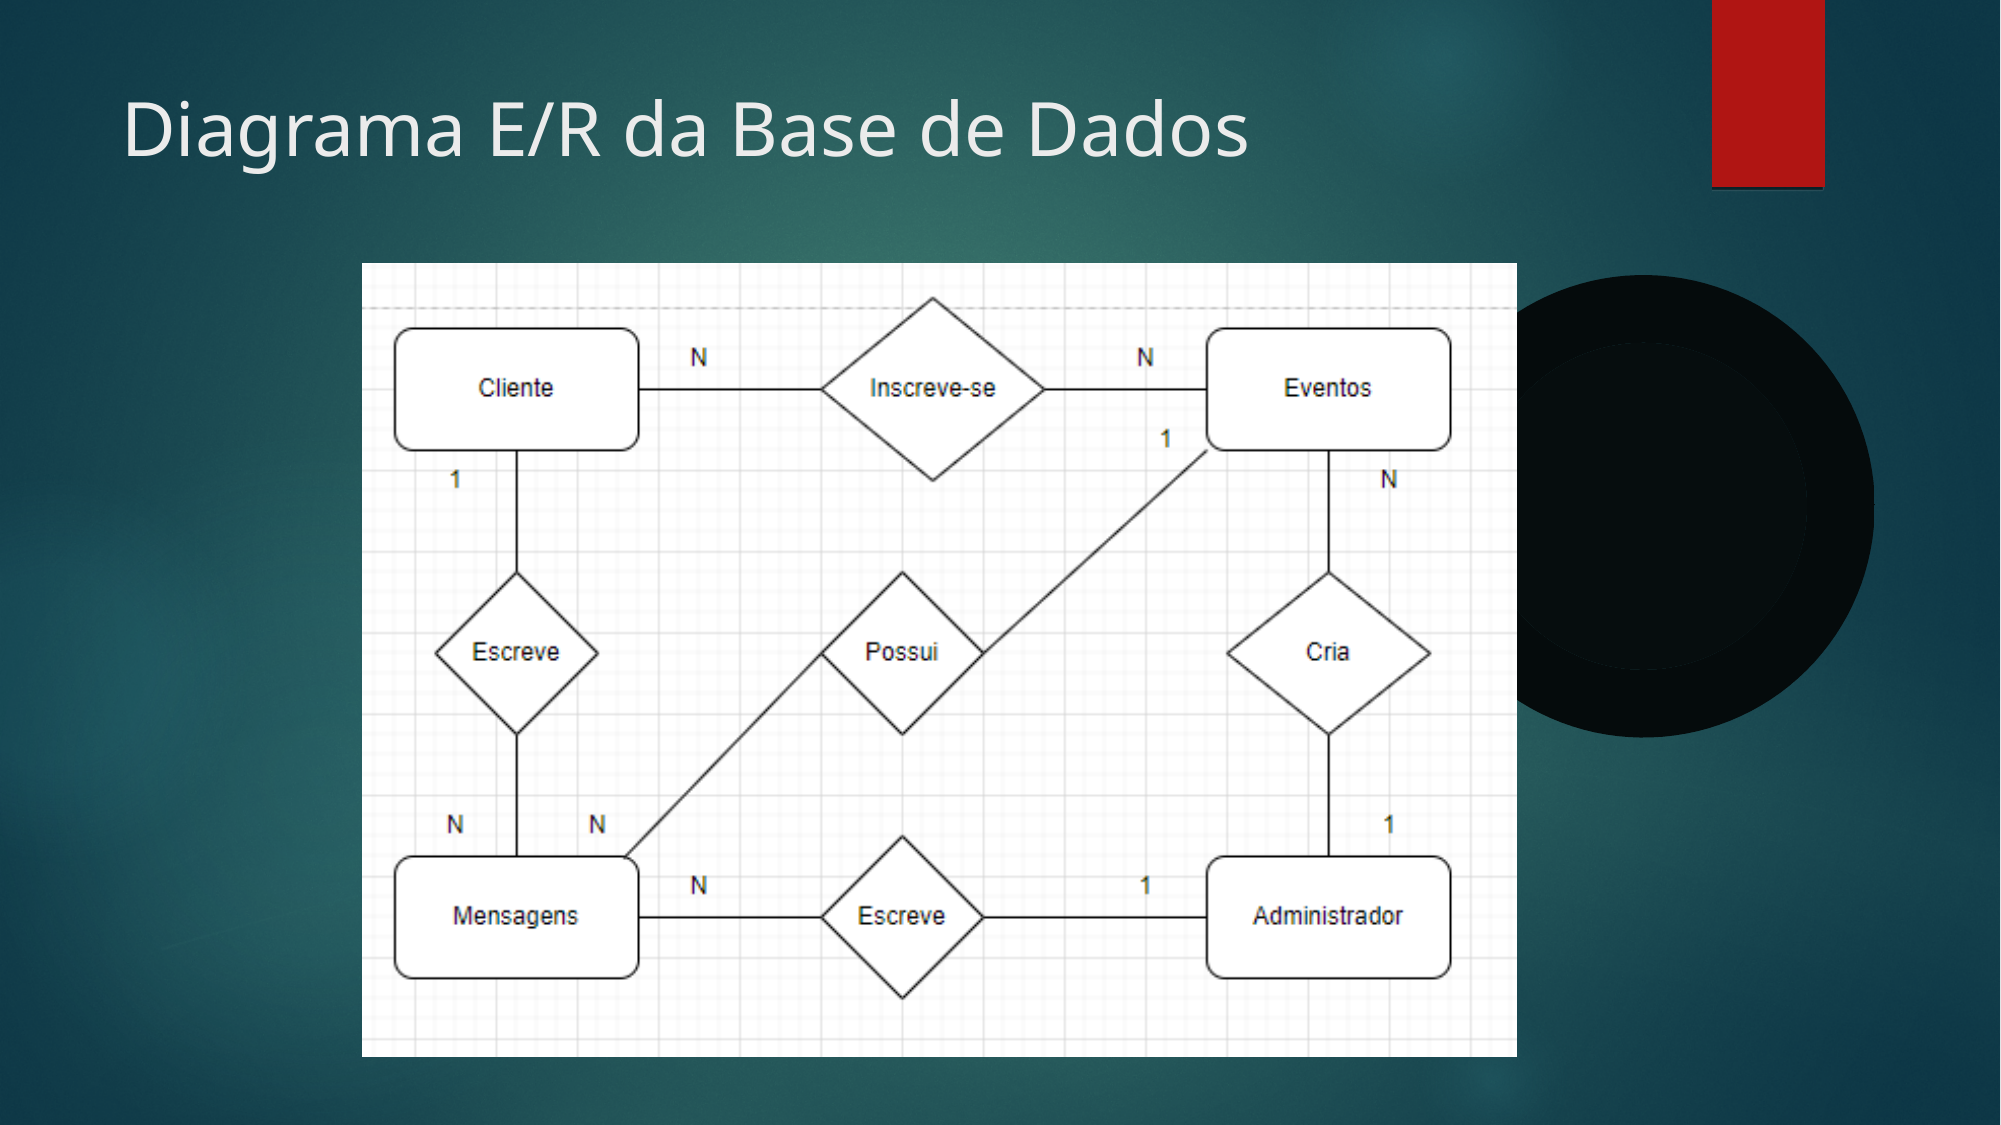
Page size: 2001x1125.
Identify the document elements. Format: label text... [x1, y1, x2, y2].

title Diagrama E/R da Base de Dados [106, 74, 1649, 305]
picture [362, 263, 1517, 1057]
